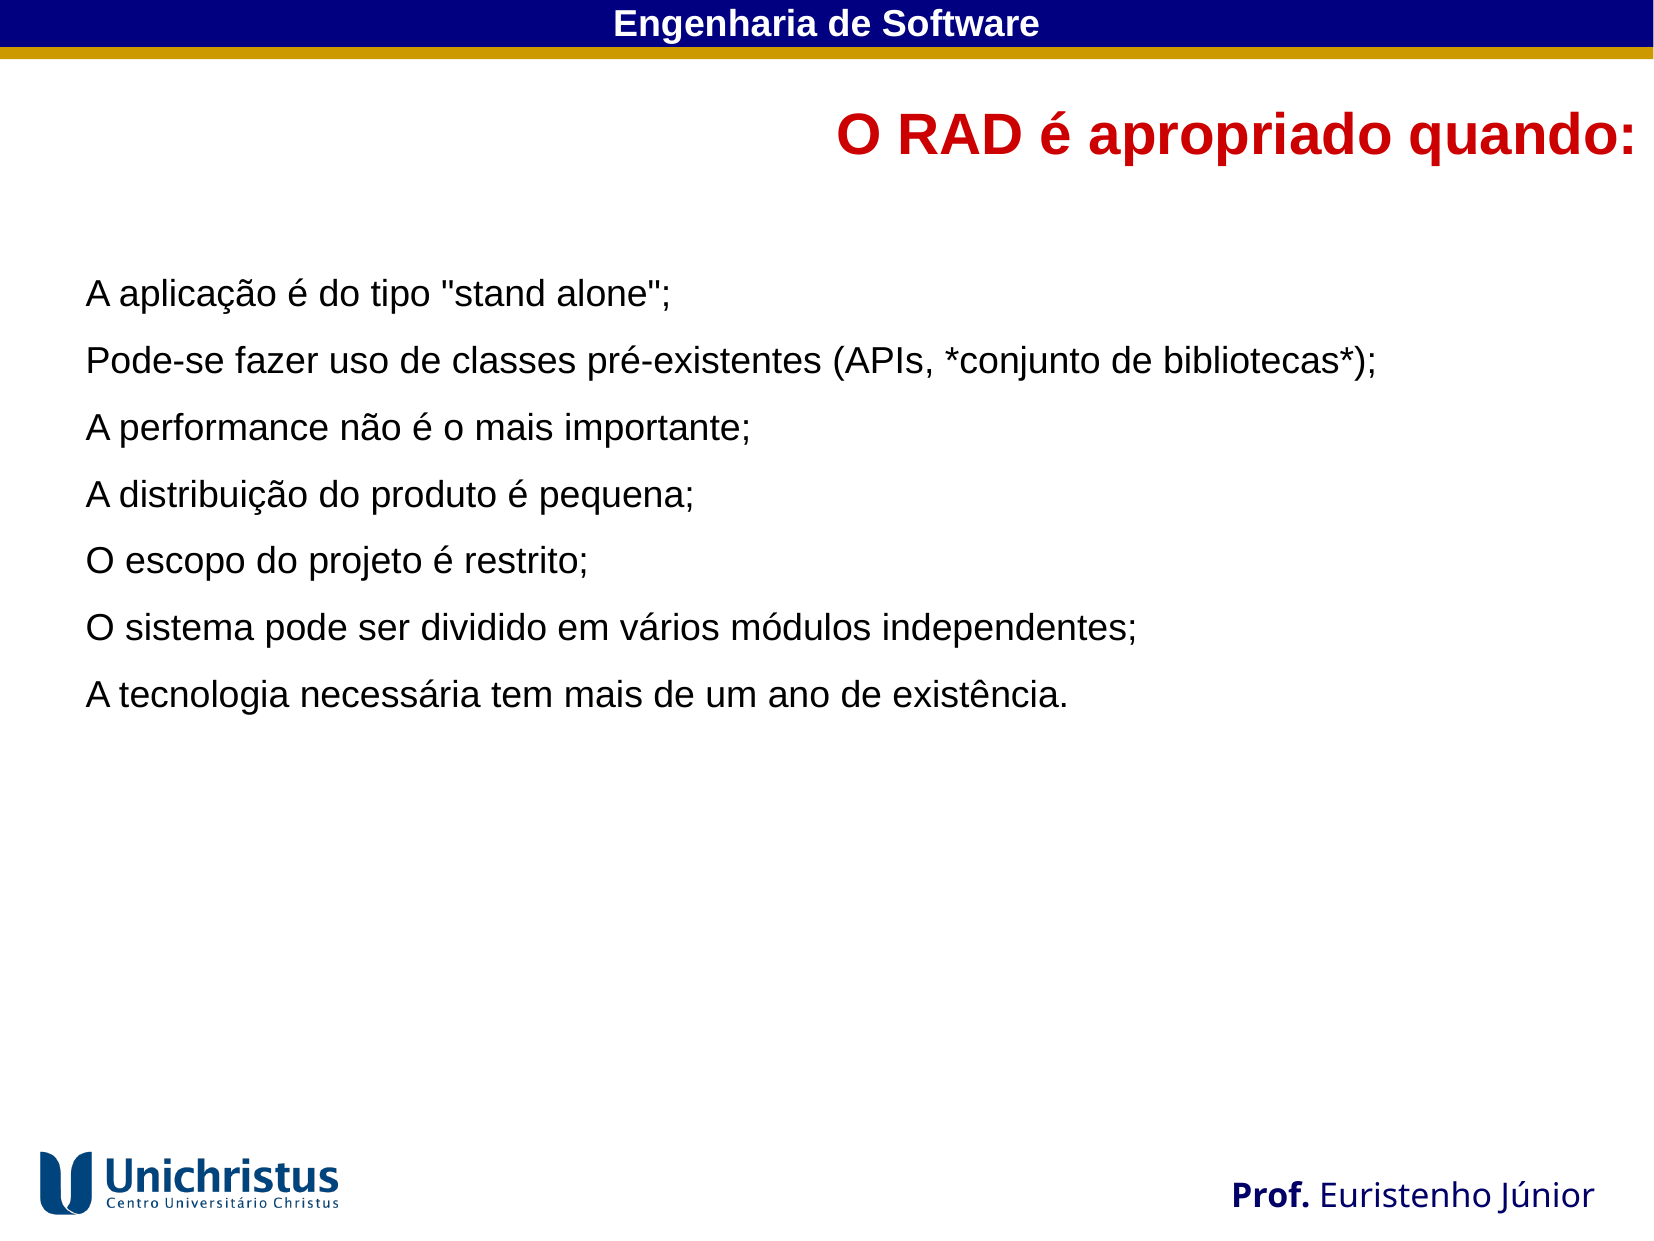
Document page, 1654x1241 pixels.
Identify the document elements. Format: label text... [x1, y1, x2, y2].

text_box Engenharia de Software [0, 0, 1654, 47]
text_box O RAD é apropriado quando: [821, 94, 1654, 189]
text_box [0, 47, 1654, 60]
text_box Prof. Euristenho Júnior [1216, 1163, 1654, 1224]
text_box A aplicação é do tipo "stand alone"; Pode-se fazer uso de classes pré-existentes (APIs, *conjunto de bibliotecas*); A performance não é o mais importante; A distribuição do produto é pequena; O escopo do projeto é restrito; O sistema pode ser dividido em vários módulos independentes; A tecnologia necessária tem mais de um ano de existência. [70, 265, 1583, 790]
picture [35, 1148, 343, 1217]
